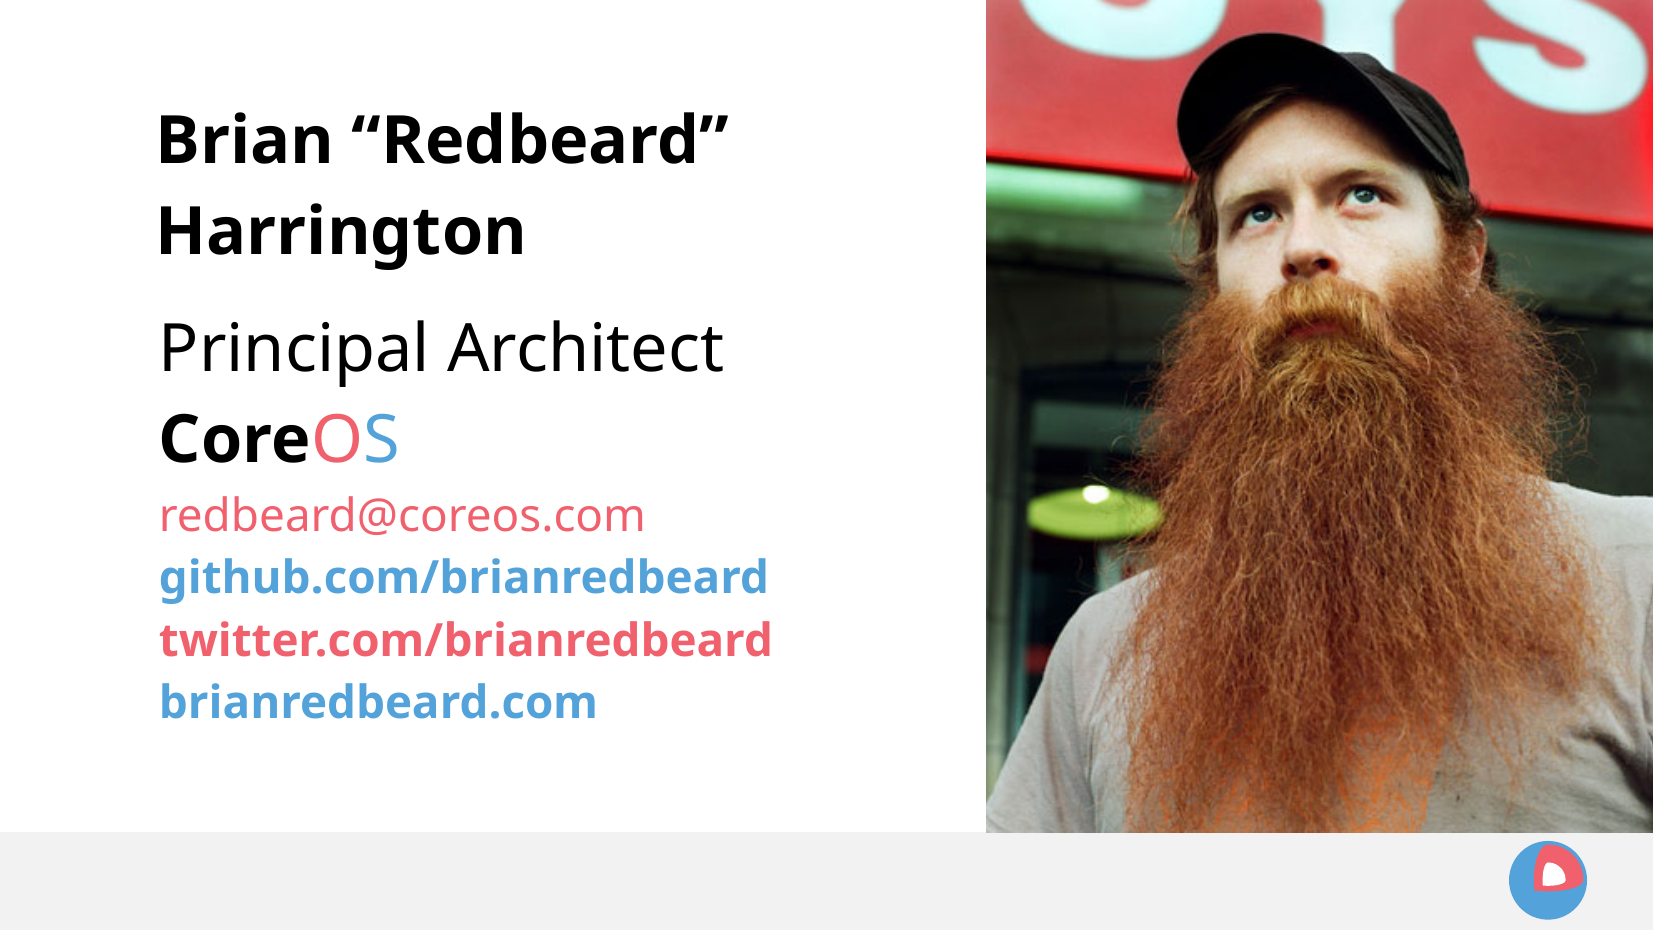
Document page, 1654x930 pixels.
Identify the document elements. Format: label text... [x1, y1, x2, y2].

text_box Principal Architect CoreOS redbeard@coreos.com github.com/brianredbeard twitter.com/brianredbeard brianredbeard.com [144, 293, 720, 707]
text_box Brian “Redbeard” Harrington [140, 85, 700, 269]
picture [986, 0, 1653, 833]
